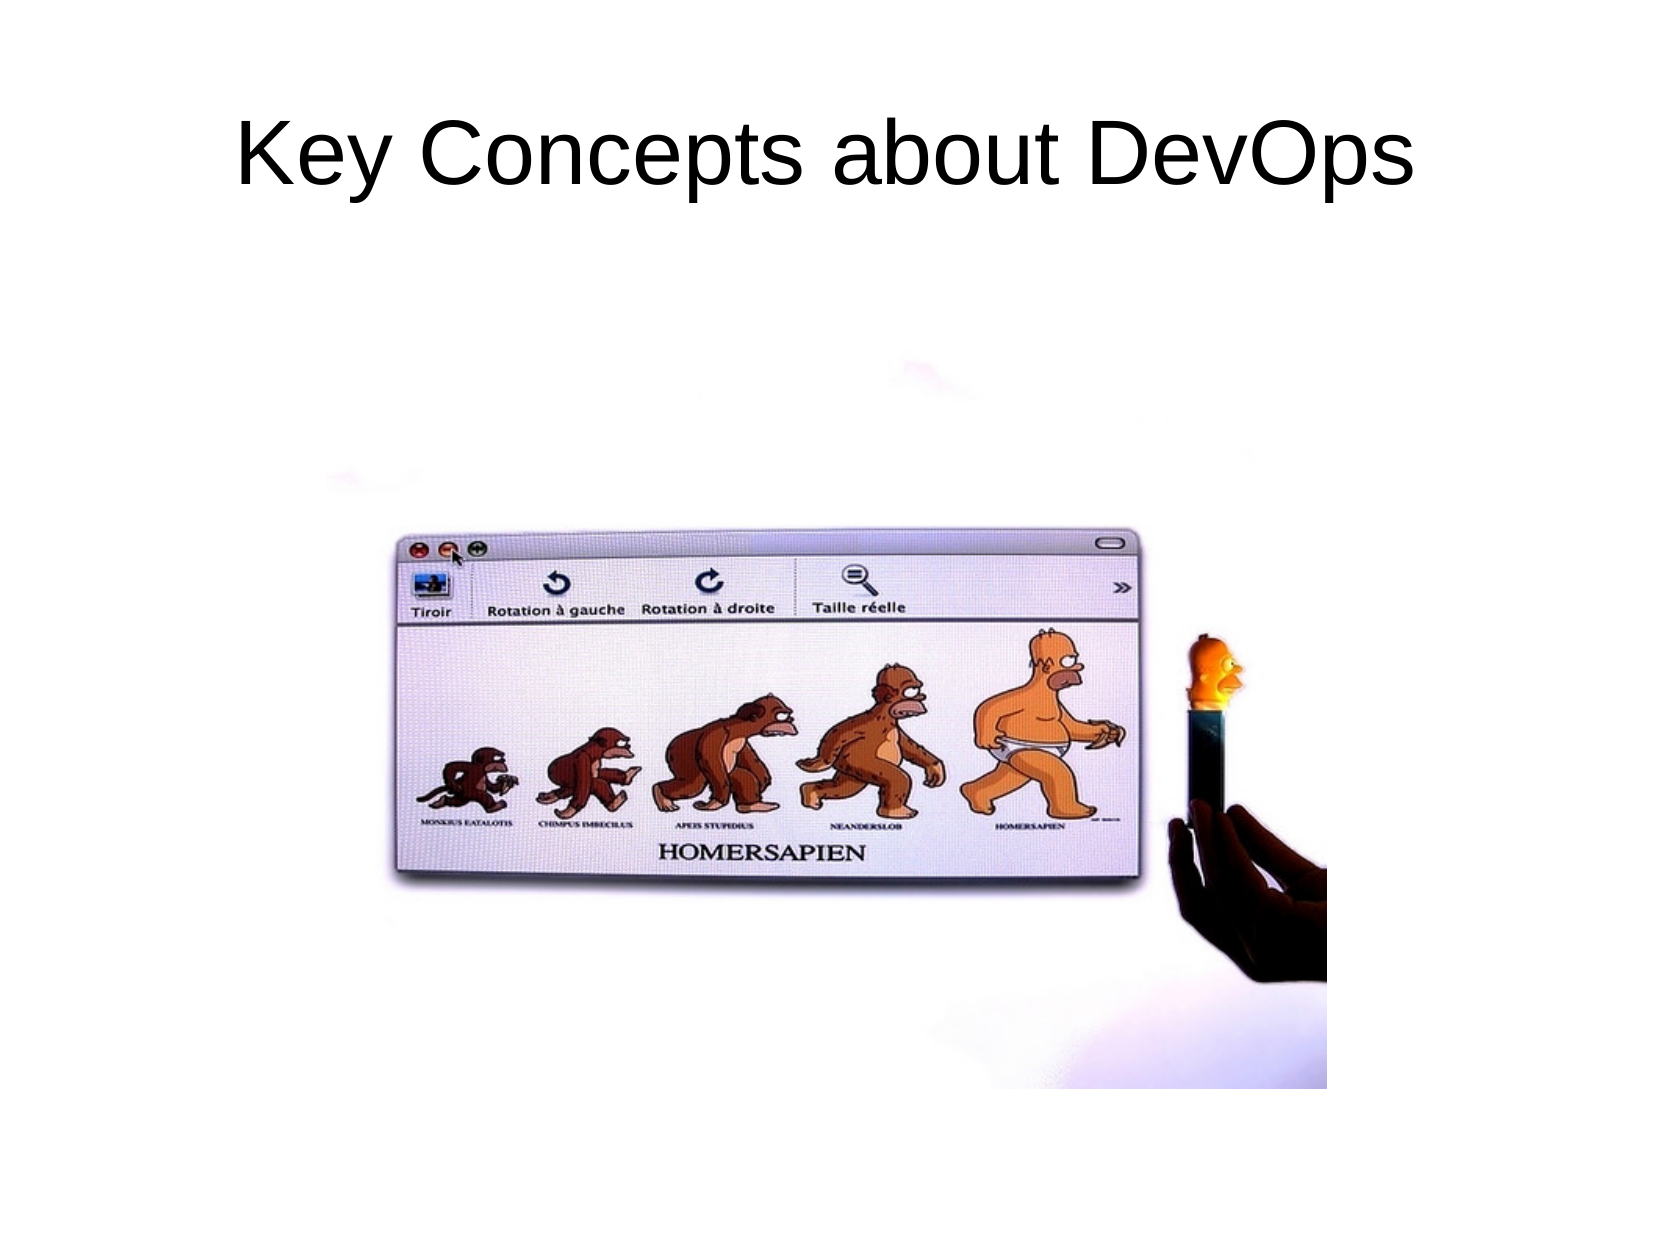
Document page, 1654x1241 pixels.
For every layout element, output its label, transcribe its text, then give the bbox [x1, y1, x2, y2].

picture [326, 338, 1327, 1089]
title Key Concepts about DevOps [82, 49, 1571, 257]
